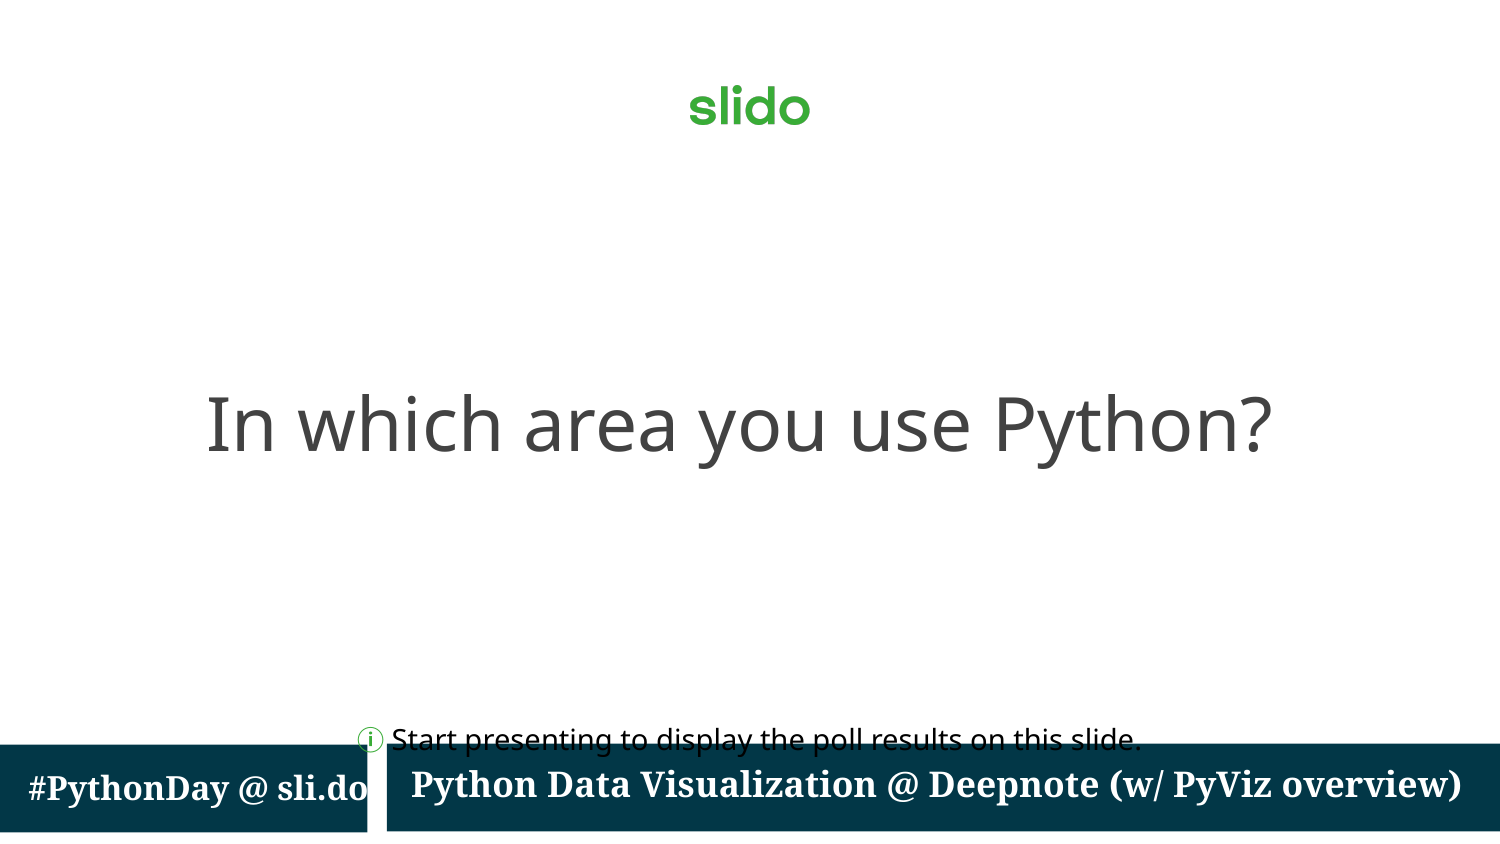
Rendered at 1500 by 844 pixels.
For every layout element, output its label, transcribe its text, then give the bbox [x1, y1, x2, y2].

text_box In which area you use Python? [0, 210, 1500, 633]
text_box #PythonDay @ sli.do [16, 761, 408, 835]
text_box ⓘ Start presenting to display the poll results on this slide. [0, 633, 1500, 844]
picture [678, 74, 822, 137]
text_box Python Data Visualization @ Deepnote (w/ PyViz overview) [400, 740, 1500, 826]
